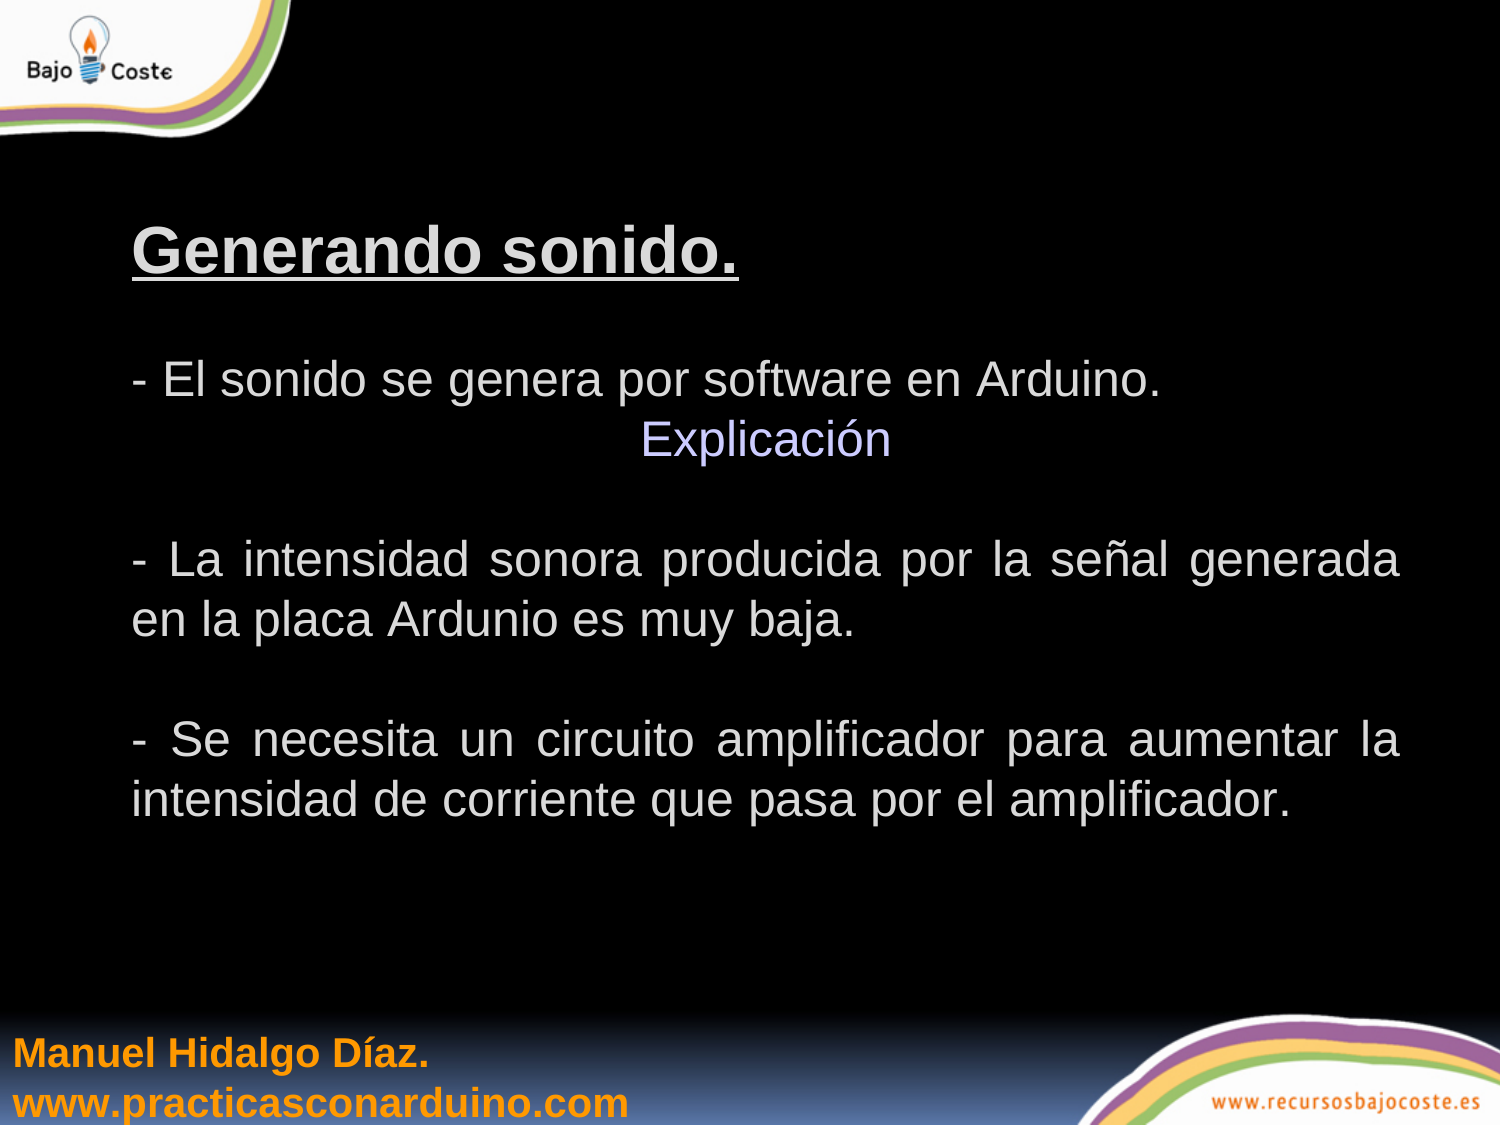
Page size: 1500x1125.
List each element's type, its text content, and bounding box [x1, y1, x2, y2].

picture [0, 0, 1500, 1125]
text_box Generando sonido. - El sonido se genera por software en Arduino. Explicación - La intensidad sonora producida por la señal generada en la placa Ardunio es muy baja. - Se necesita un circuito amplificador para aumentar la intensidad de corriente que pasa por el amplificador. [117, 199, 1416, 961]
text_box Manuel Hidalgo Díaz. www.practicasconarduino.com [0, 1017, 683, 1125]
